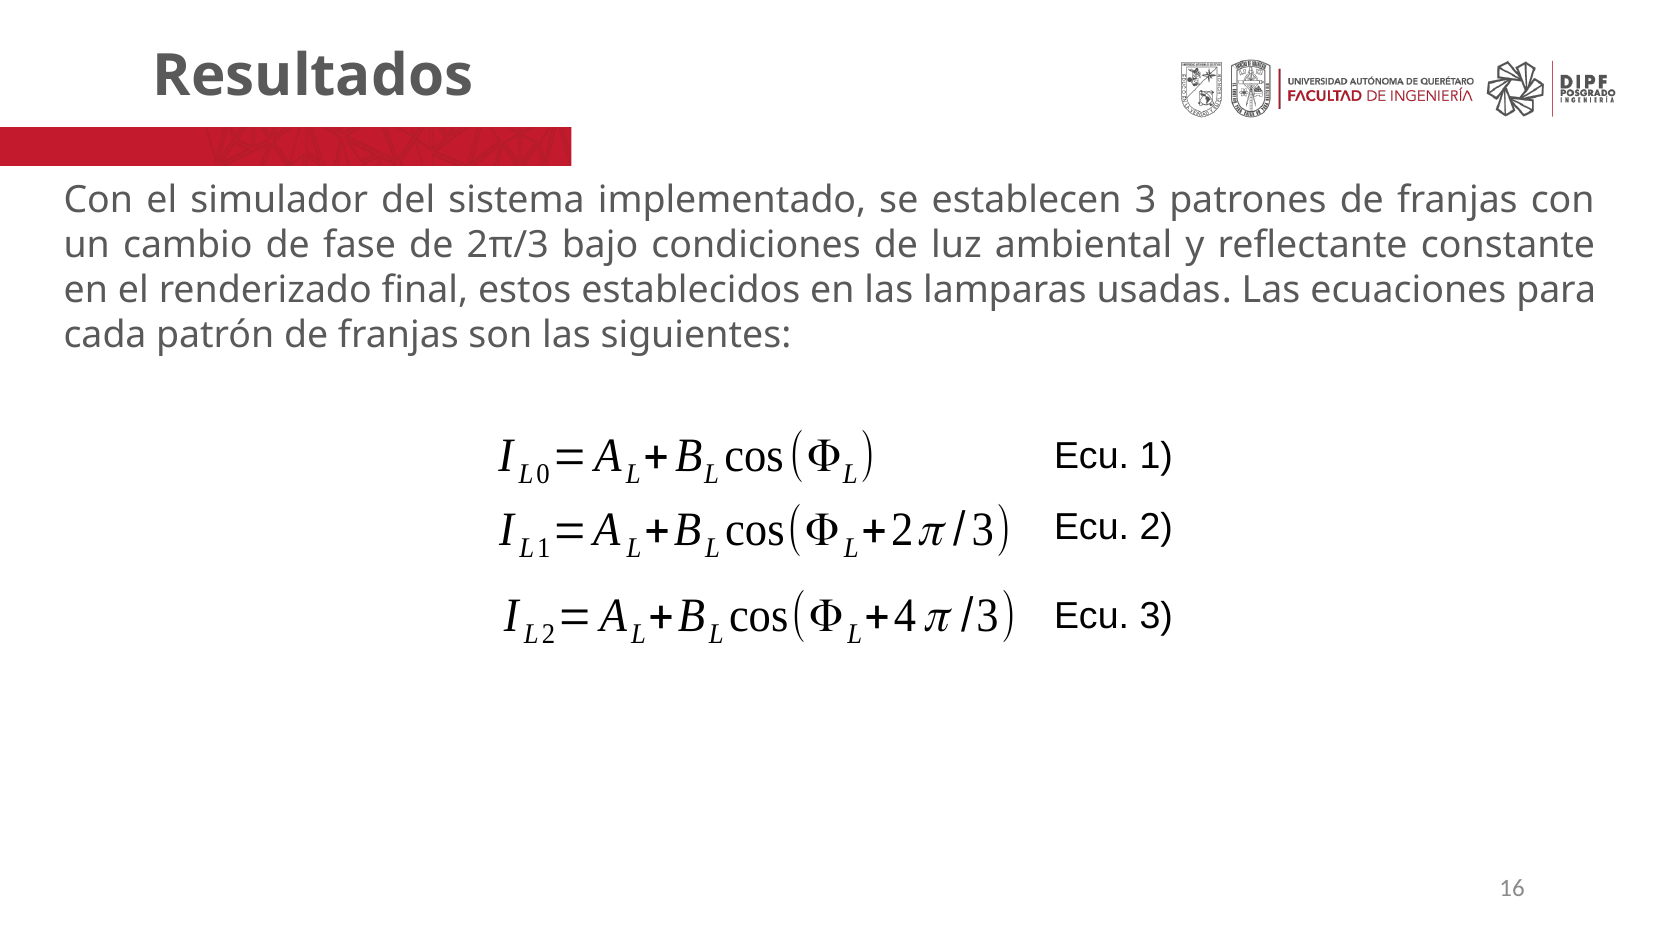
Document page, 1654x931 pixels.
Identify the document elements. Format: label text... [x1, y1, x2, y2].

chart [484, 428, 886, 491]
chart [490, 588, 1028, 650]
picture [1176, 54, 1620, 133]
text_box Resultados [54, 11, 572, 127]
text_box Ecu. 2) [1039, 498, 1217, 587]
text_box Con el simulador del sistema implementado, se establecen 3 patrones de franjas con un cambio de fase de 2π/3 bajo condiciones de luz ambiental y reflectante constante en el renderizado final, estos establecidos en las lamparas usadas. Las ecuaciones para cada patrón de franjas son las siguientes: [48, 167, 1612, 363]
text_box Ecu. 3) [1039, 587, 1217, 686]
text_box Ecu. 1) [1039, 427, 1217, 498]
chart [485, 501, 1022, 564]
picture [0, 127, 572, 166]
